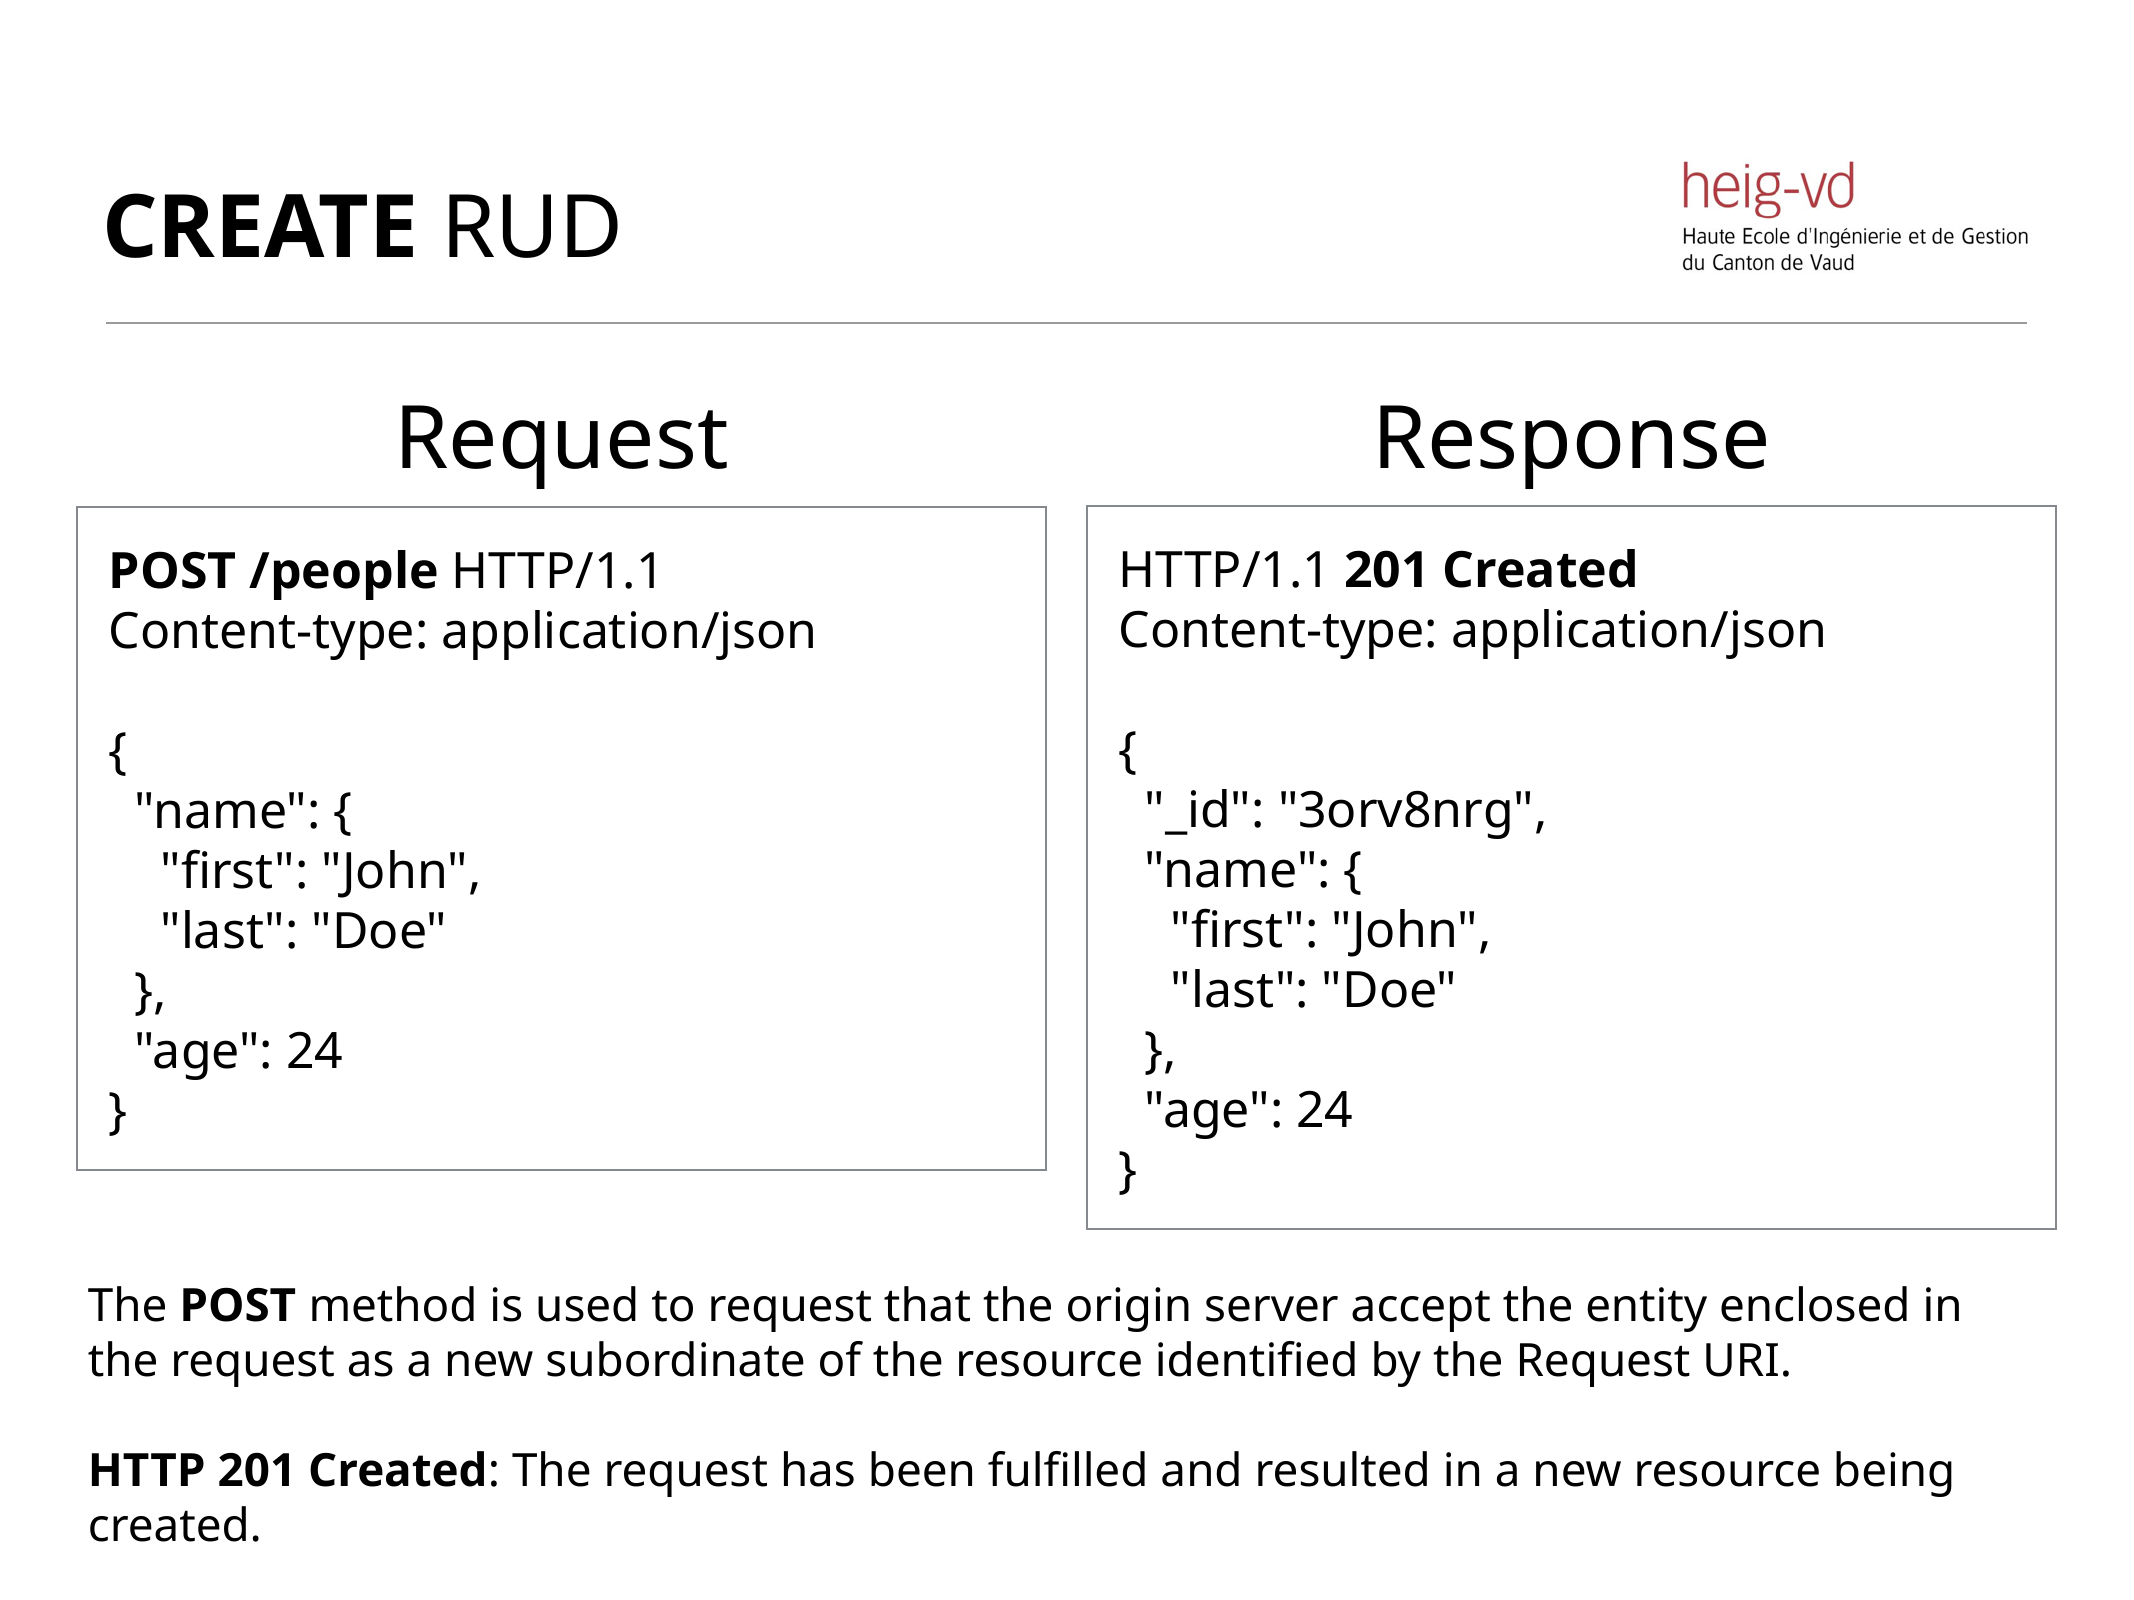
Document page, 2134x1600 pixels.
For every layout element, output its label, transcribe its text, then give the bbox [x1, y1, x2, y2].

text_box The POST method is used to request that the origin server accept the entity enclosed in the request as a new subordinate of the resource identified by the Request URI. HTTP 201 Created: The request has been fulfilled and resulted in a new resource being created. [79, 1267, 2054, 1560]
text_box POST /people HTTP/1.1 Content-type: application/json { "name": { "first": "John", "last": "Doe" }, "age": 24 } [77, 507, 1046, 1170]
text_box Response [1364, 372, 1779, 495]
text_box Request [386, 372, 737, 495]
title CREATE RUD [93, 54, 2040, 284]
text_box HTTP/1.1 201 Created Content-type: application/json { "_id": "3orv8nrg", "name": { "first": "John", "last": "Doe" }, "age": 24 } [1087, 506, 2056, 1229]
